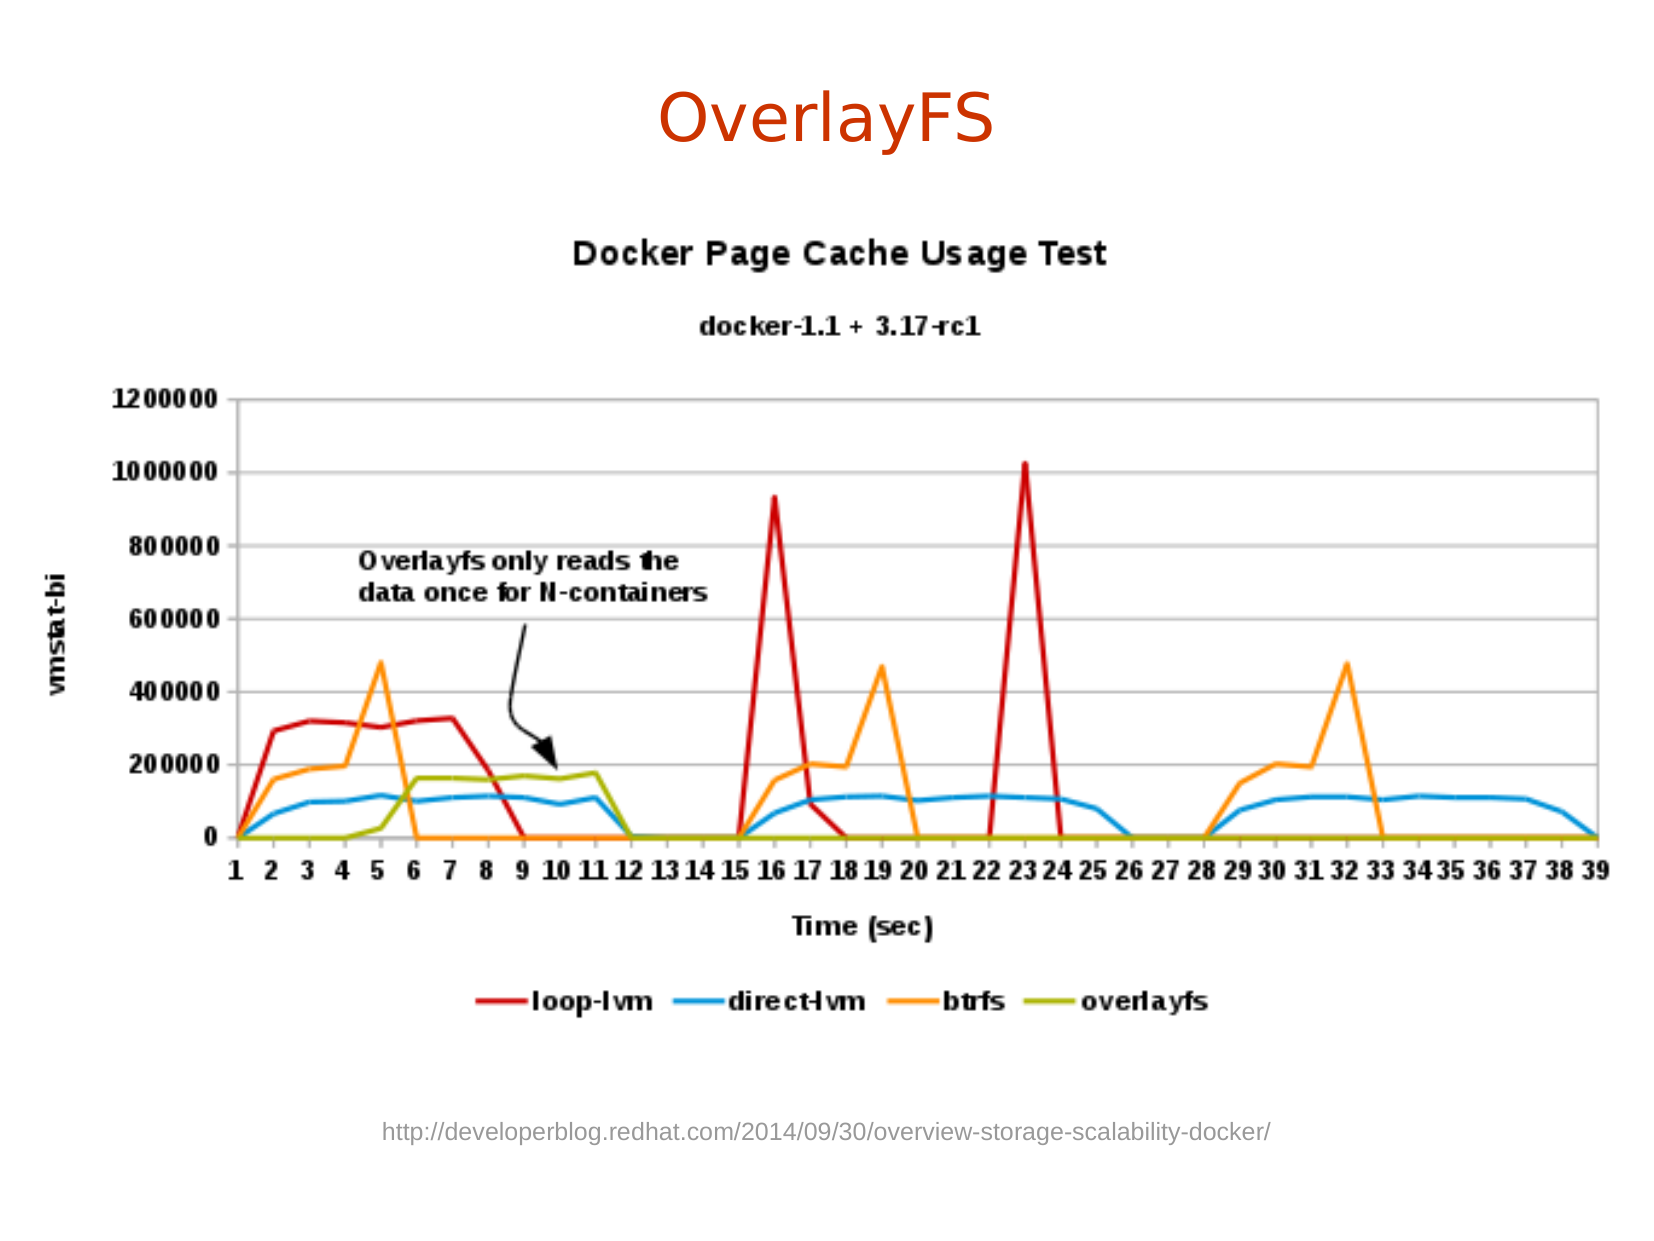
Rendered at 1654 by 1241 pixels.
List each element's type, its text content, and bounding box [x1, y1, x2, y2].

text_box http://developerblog.redhat.com/2014/09/30/overview-storage-scalability-docker/ [367, 1110, 1287, 1153]
text_box OverlayFS [642, 72, 1012, 166]
picture [12, 215, 1641, 1023]
